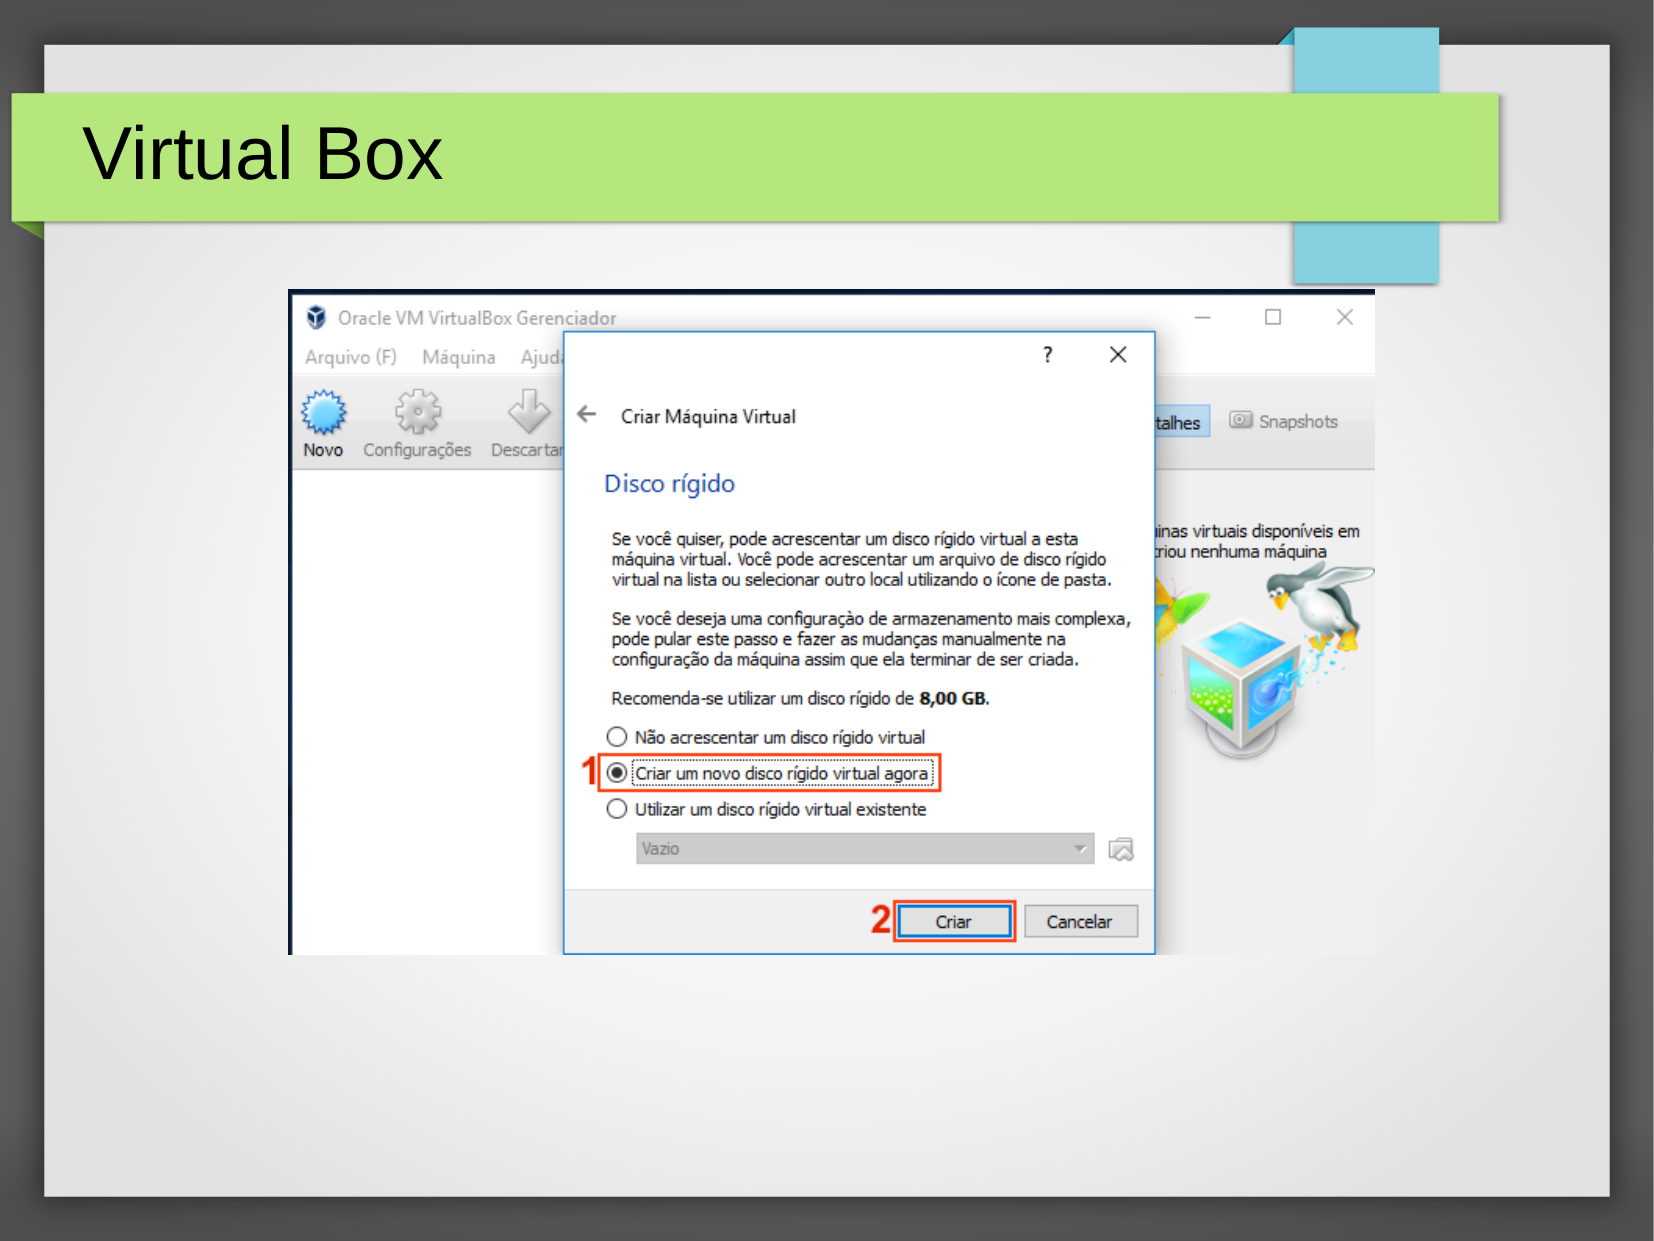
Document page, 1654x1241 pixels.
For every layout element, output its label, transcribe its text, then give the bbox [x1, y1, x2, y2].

picture [0, 0, 1654, 1241]
title Virtual Box [82, 94, 1264, 213]
